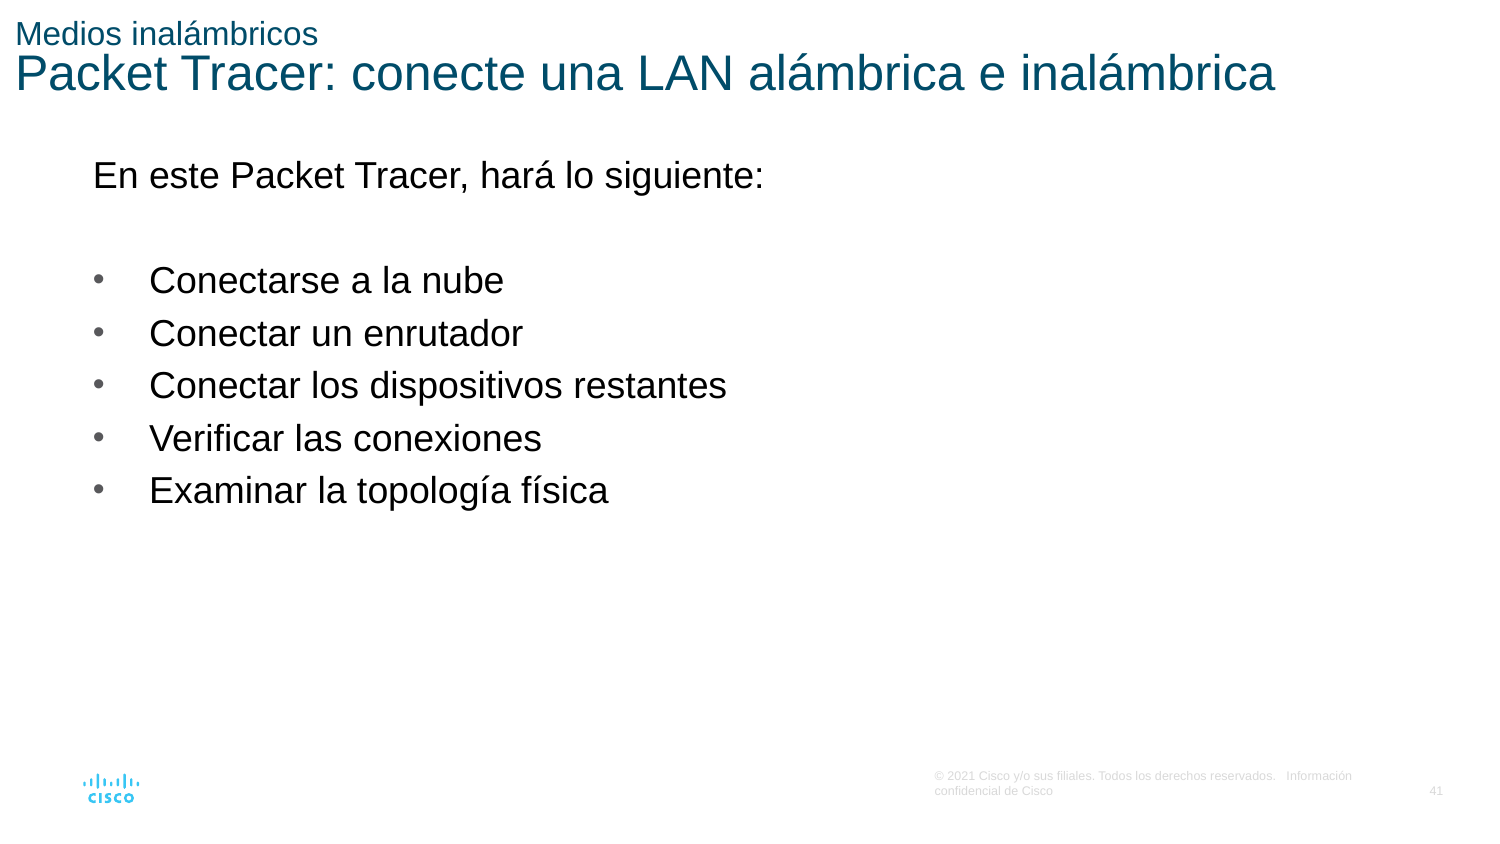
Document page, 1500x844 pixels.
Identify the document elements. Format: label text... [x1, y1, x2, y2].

list En este Packet Tracer, hará lo siguiente: Conectarse a la nube Conectar un enrutador Conectar los dispositivos restantes Verificar las conexiones Examinar la topología física [77, 143, 1437, 726]
title Medios inalámbricos Packet Tracer: conecte una LAN alámbrica e inalámbrica [0, 0, 1369, 121]
